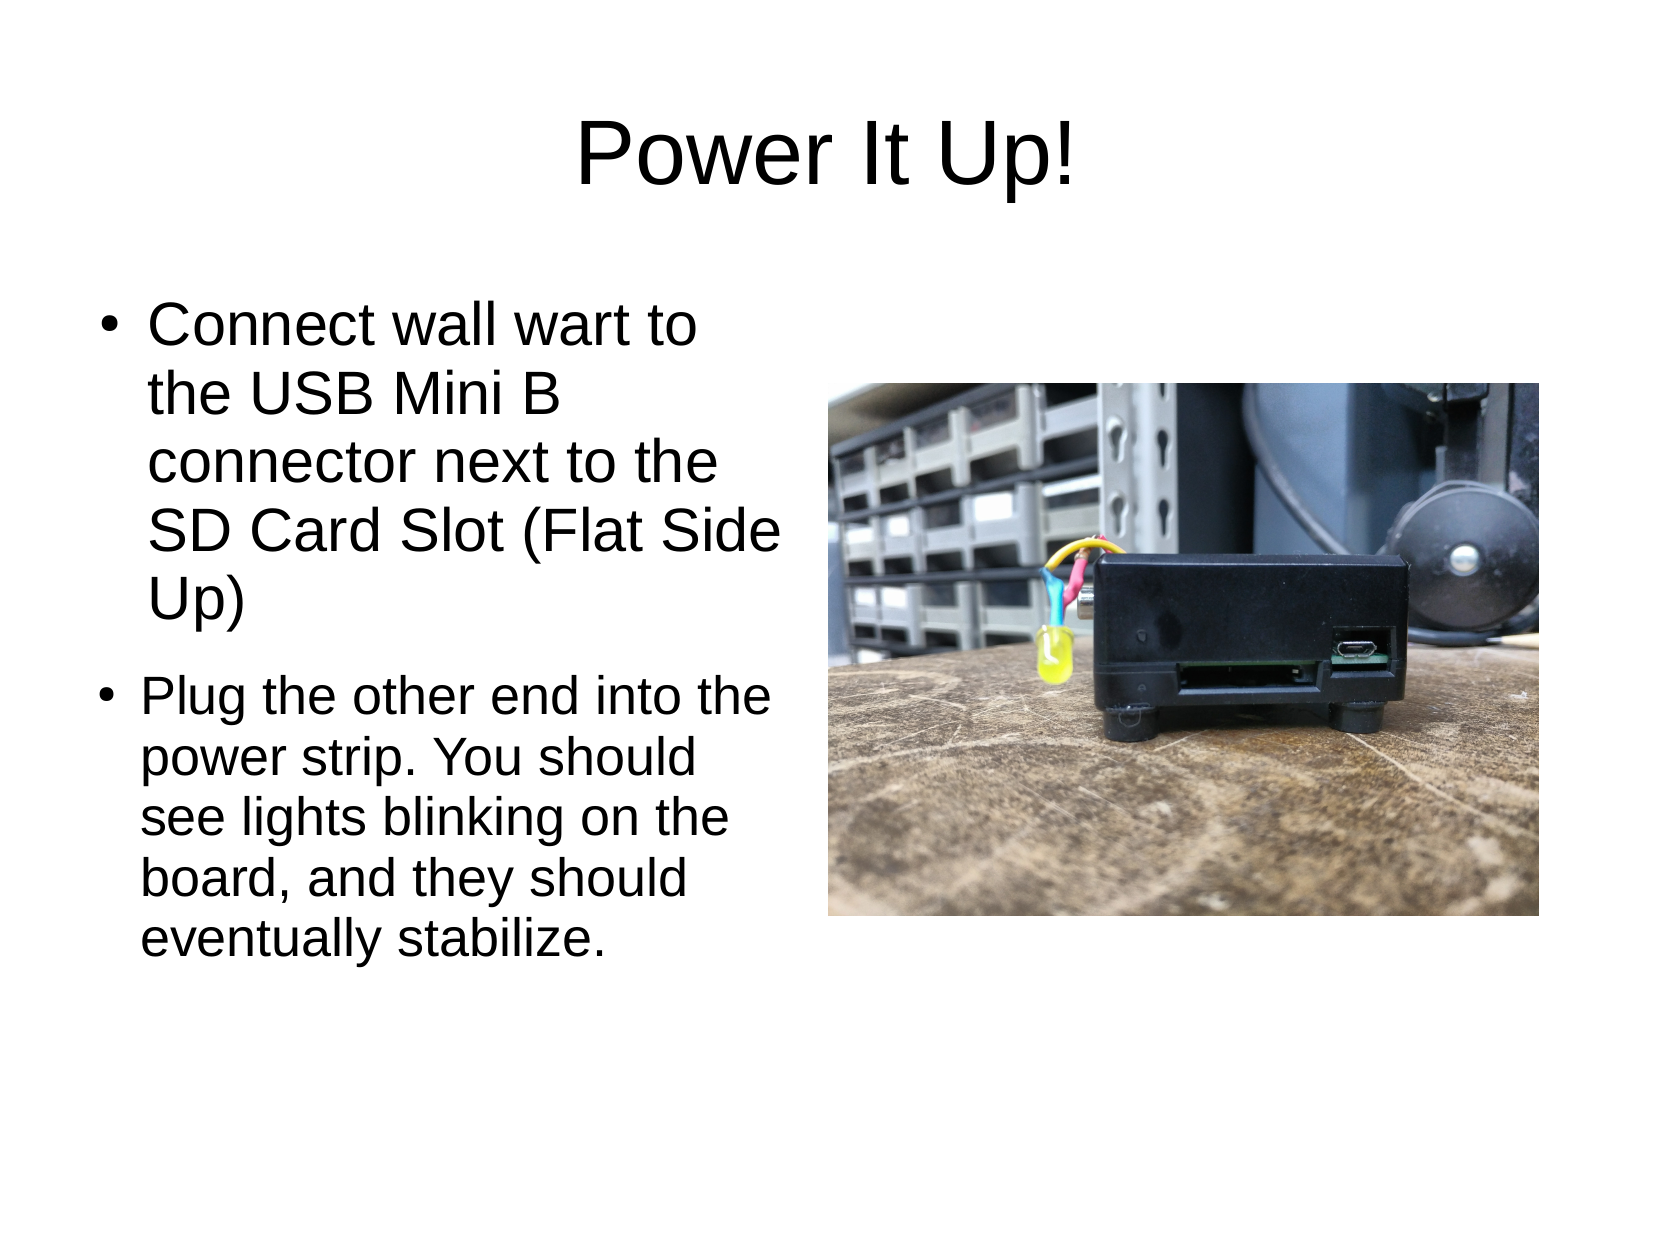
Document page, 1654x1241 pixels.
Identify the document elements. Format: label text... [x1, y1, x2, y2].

list Connect wall wart to the USB Mini B connector next to the SD Card Slot (Flat Side Up) [82, 290, 793, 634]
picture [828, 383, 1539, 917]
title Power It Up! [82, 49, 1571, 257]
list Plug the other end into the power strip. You should see lights blinking on the board, and they should eventually stabilize. [82, 665, 793, 1009]
